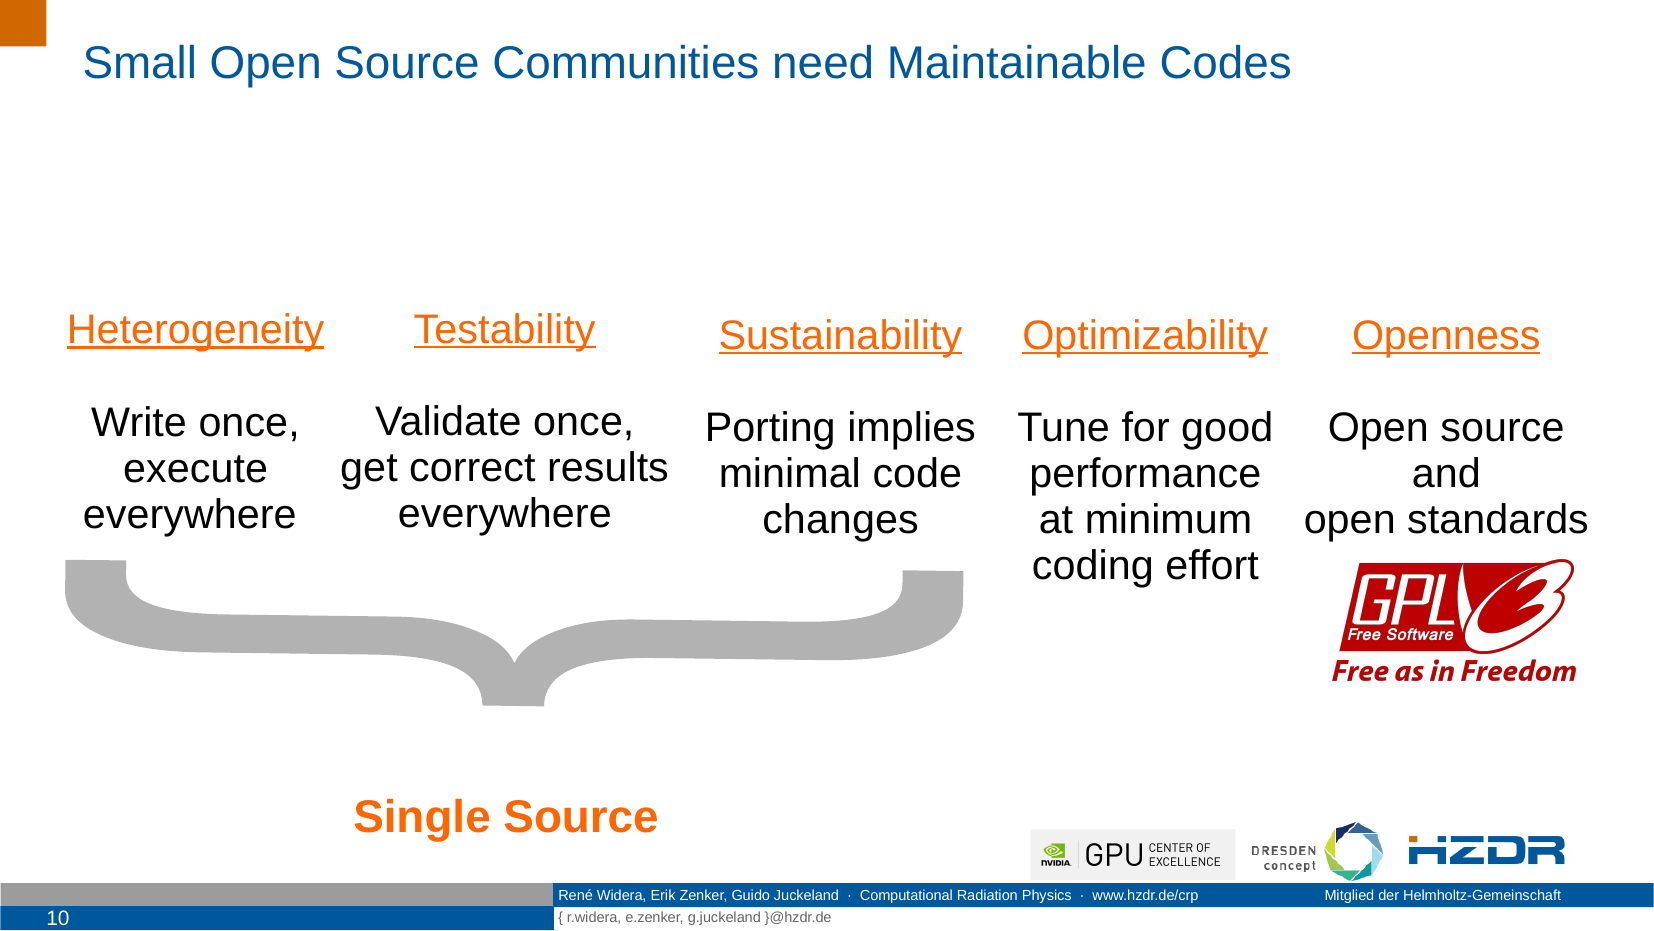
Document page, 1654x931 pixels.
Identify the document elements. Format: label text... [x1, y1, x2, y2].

text_box Optimizability Tune for good performance at minimum coding effort [1002, 304, 1289, 692]
picture [1386, 819, 1582, 881]
text_box Openness Open source and open standards [1288, 304, 1641, 646]
text_box [65, 559, 964, 707]
text_box Sustainability Porting implies minimal code changes [690, 304, 1002, 599]
title Small Open Source Communities need Maintainable Codes [82, 37, 1571, 105]
picture [1017, 815, 1249, 894]
picture [1332, 559, 1576, 681]
text_box Heterogeneity Write once, execute everywhere [52, 299, 352, 548]
text_box Single Source [338, 732, 717, 819]
picture [1252, 822, 1383, 881]
text_box Testability Validate once, get correct results everywhere [325, 299, 687, 547]
